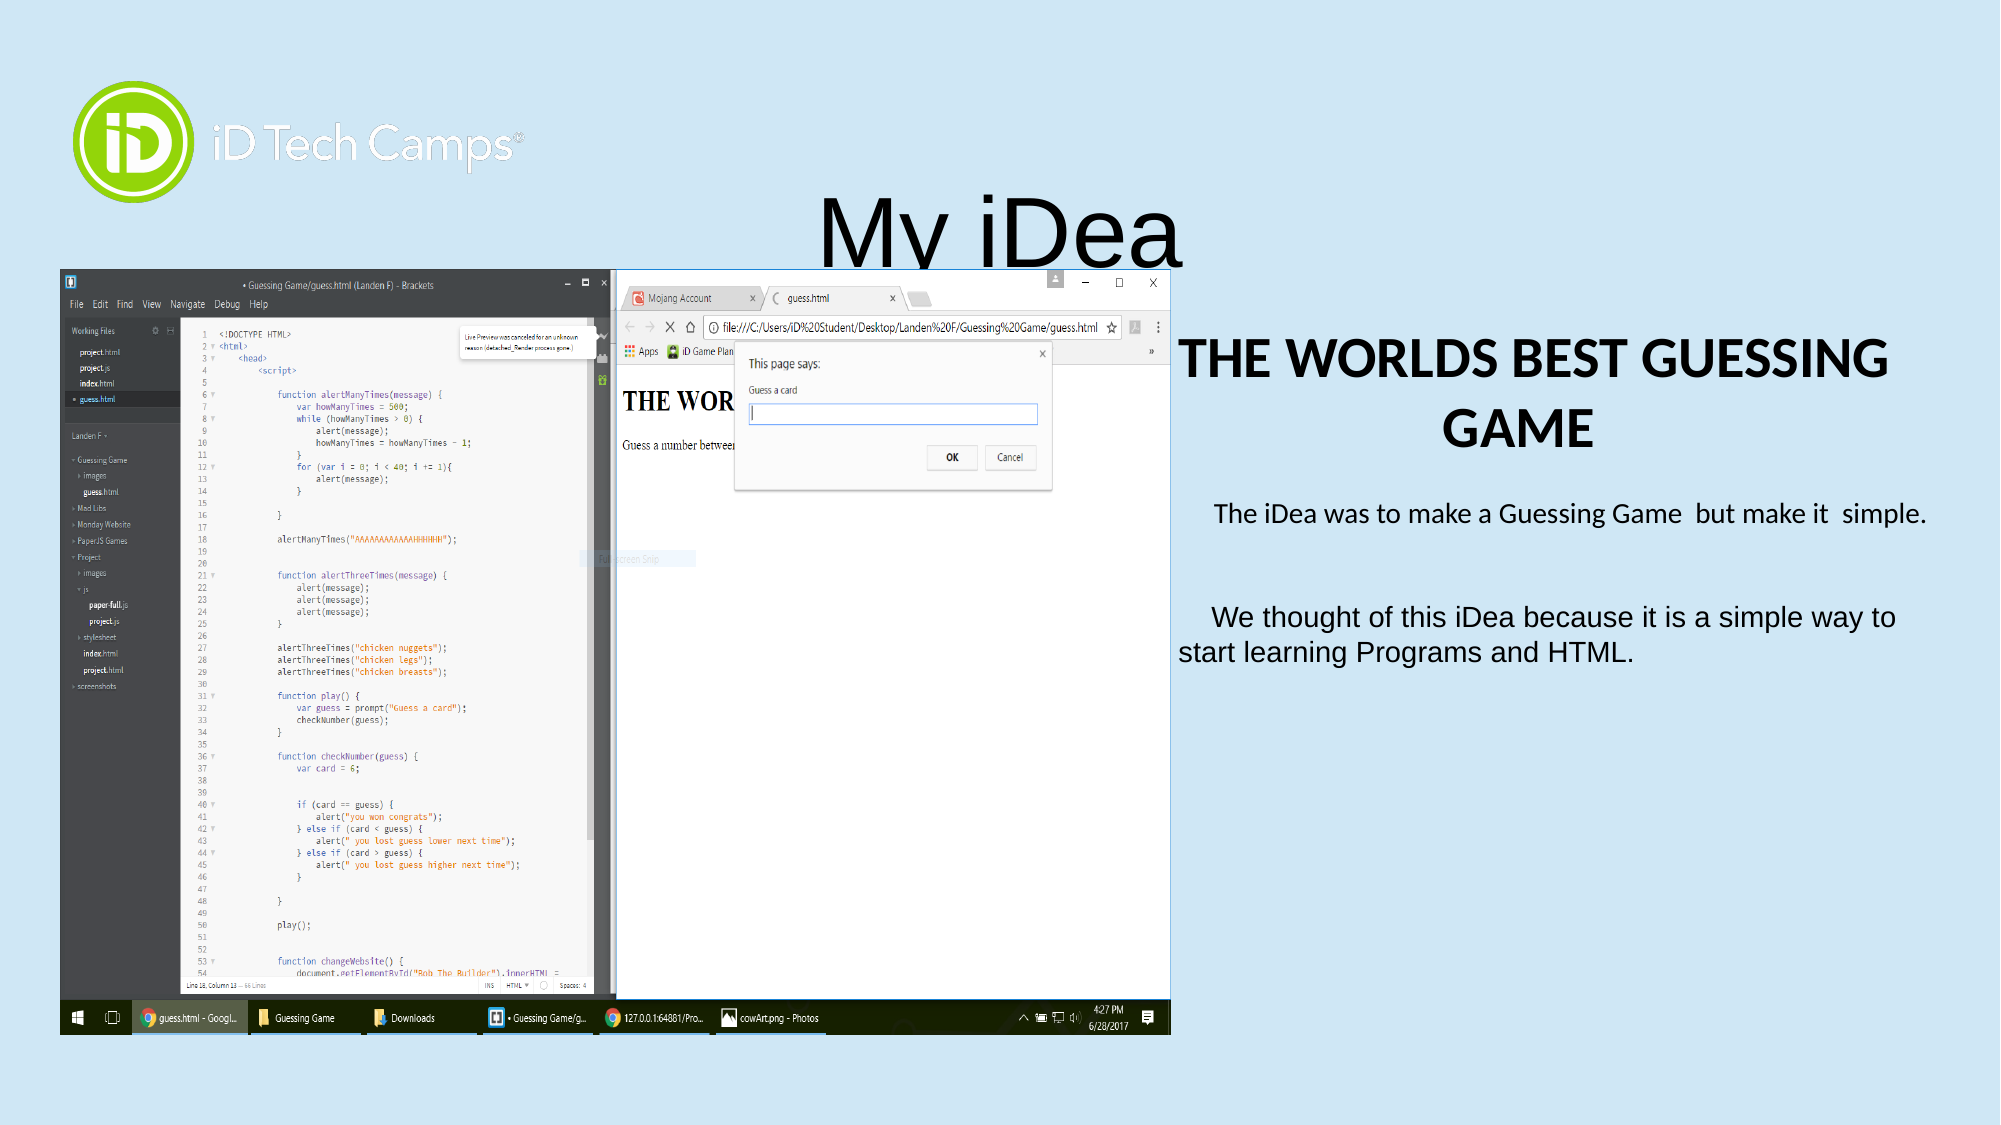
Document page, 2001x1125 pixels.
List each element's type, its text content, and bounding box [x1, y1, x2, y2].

picture [60, 269, 1171, 1036]
picture [50, 57, 547, 227]
list THE WORLDS BEST GUESSING GAME The iDea was to make a Guessing Game but make it simple. We thought of this iDea because it is a simple way to start learning Programs and HTML. [1171, 311, 1951, 959]
text_box My iDea [137, 161, 1863, 297]
